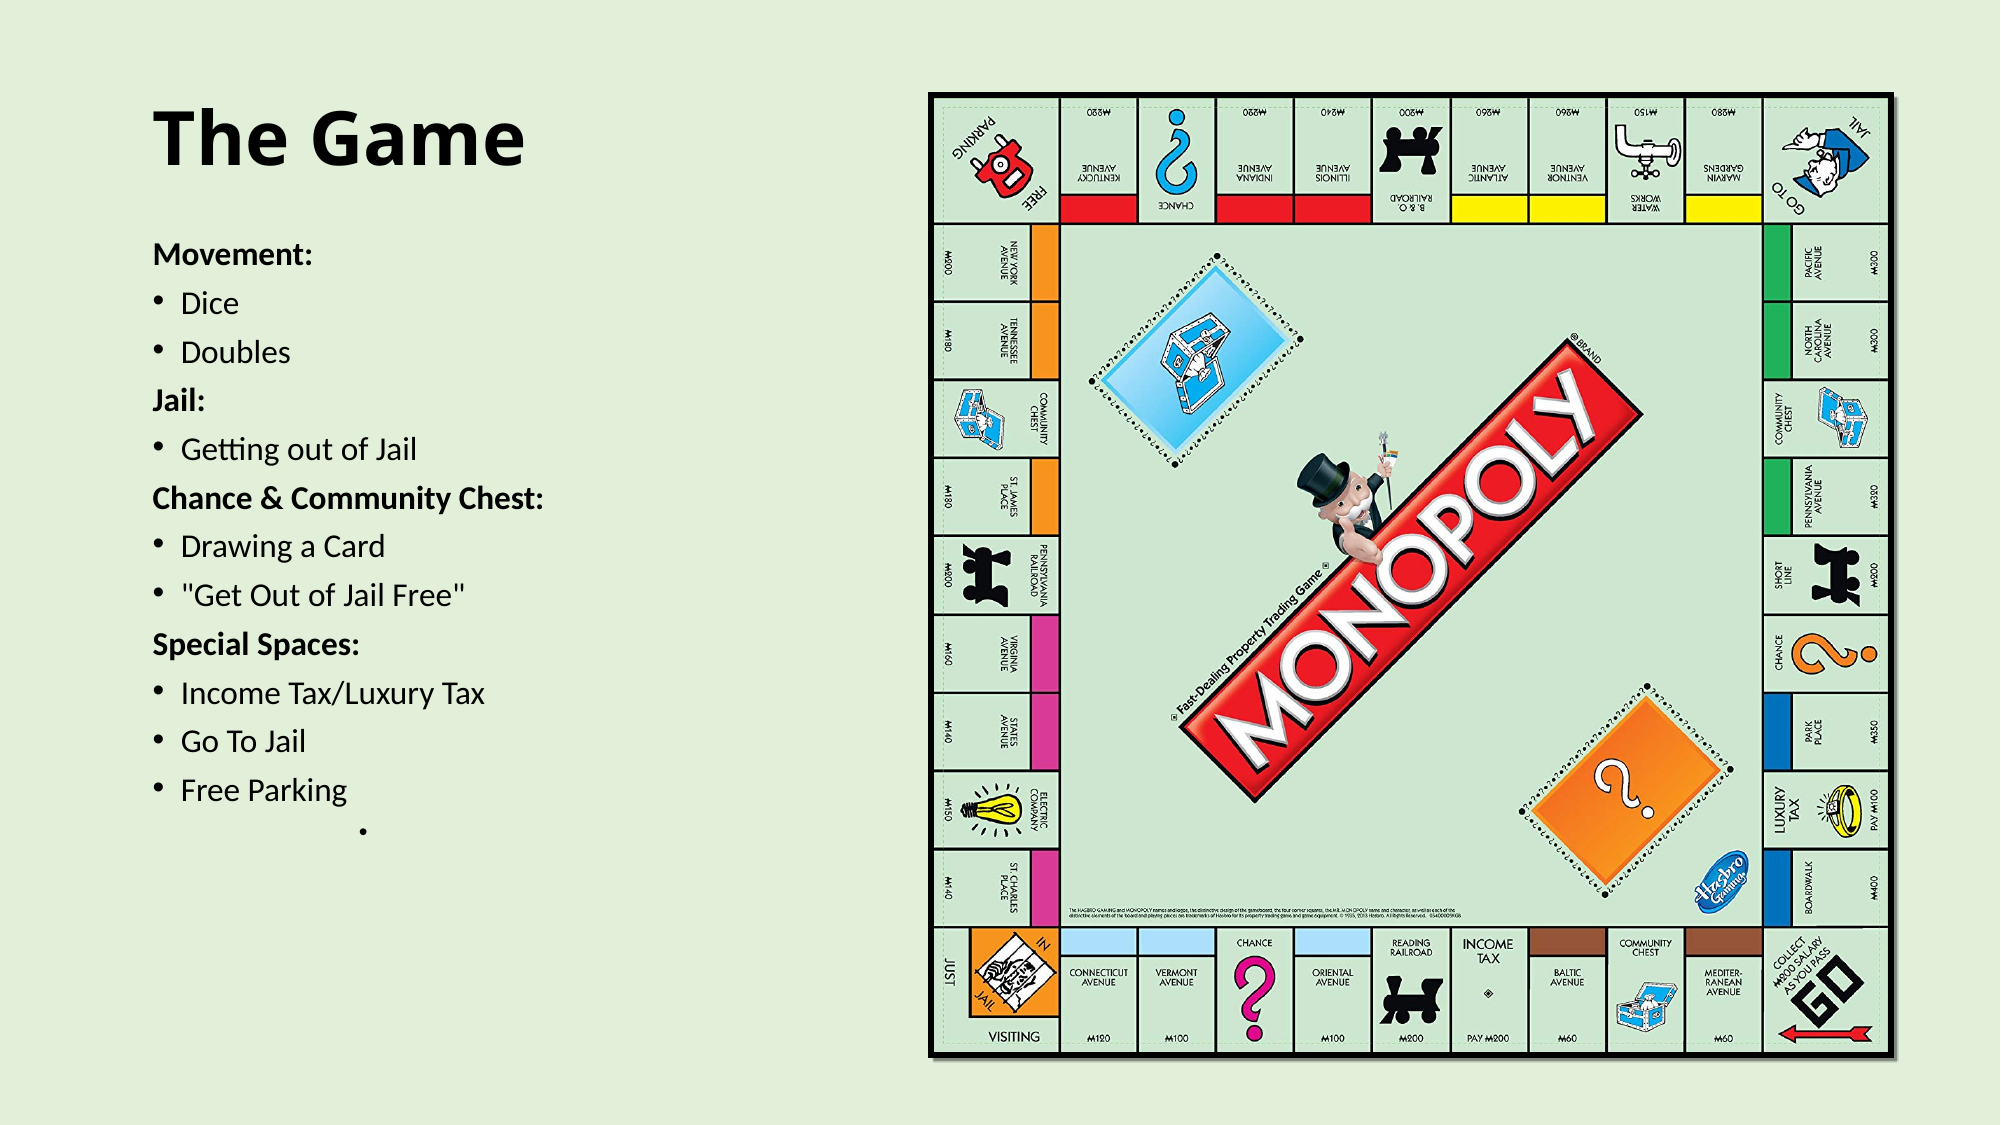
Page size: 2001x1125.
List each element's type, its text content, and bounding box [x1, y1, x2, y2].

list Movement: Dice Doubles Jail: Getting out of Jail Chance & Community Chest: Drawing a Card "Get Out of Jail Free" Special Spaces: Income Tax/Luxury Tax Go To Jail Free Parking [137, 189, 783, 963]
picture [934, 98, 1888, 1052]
title The Game [137, 75, 783, 189]
